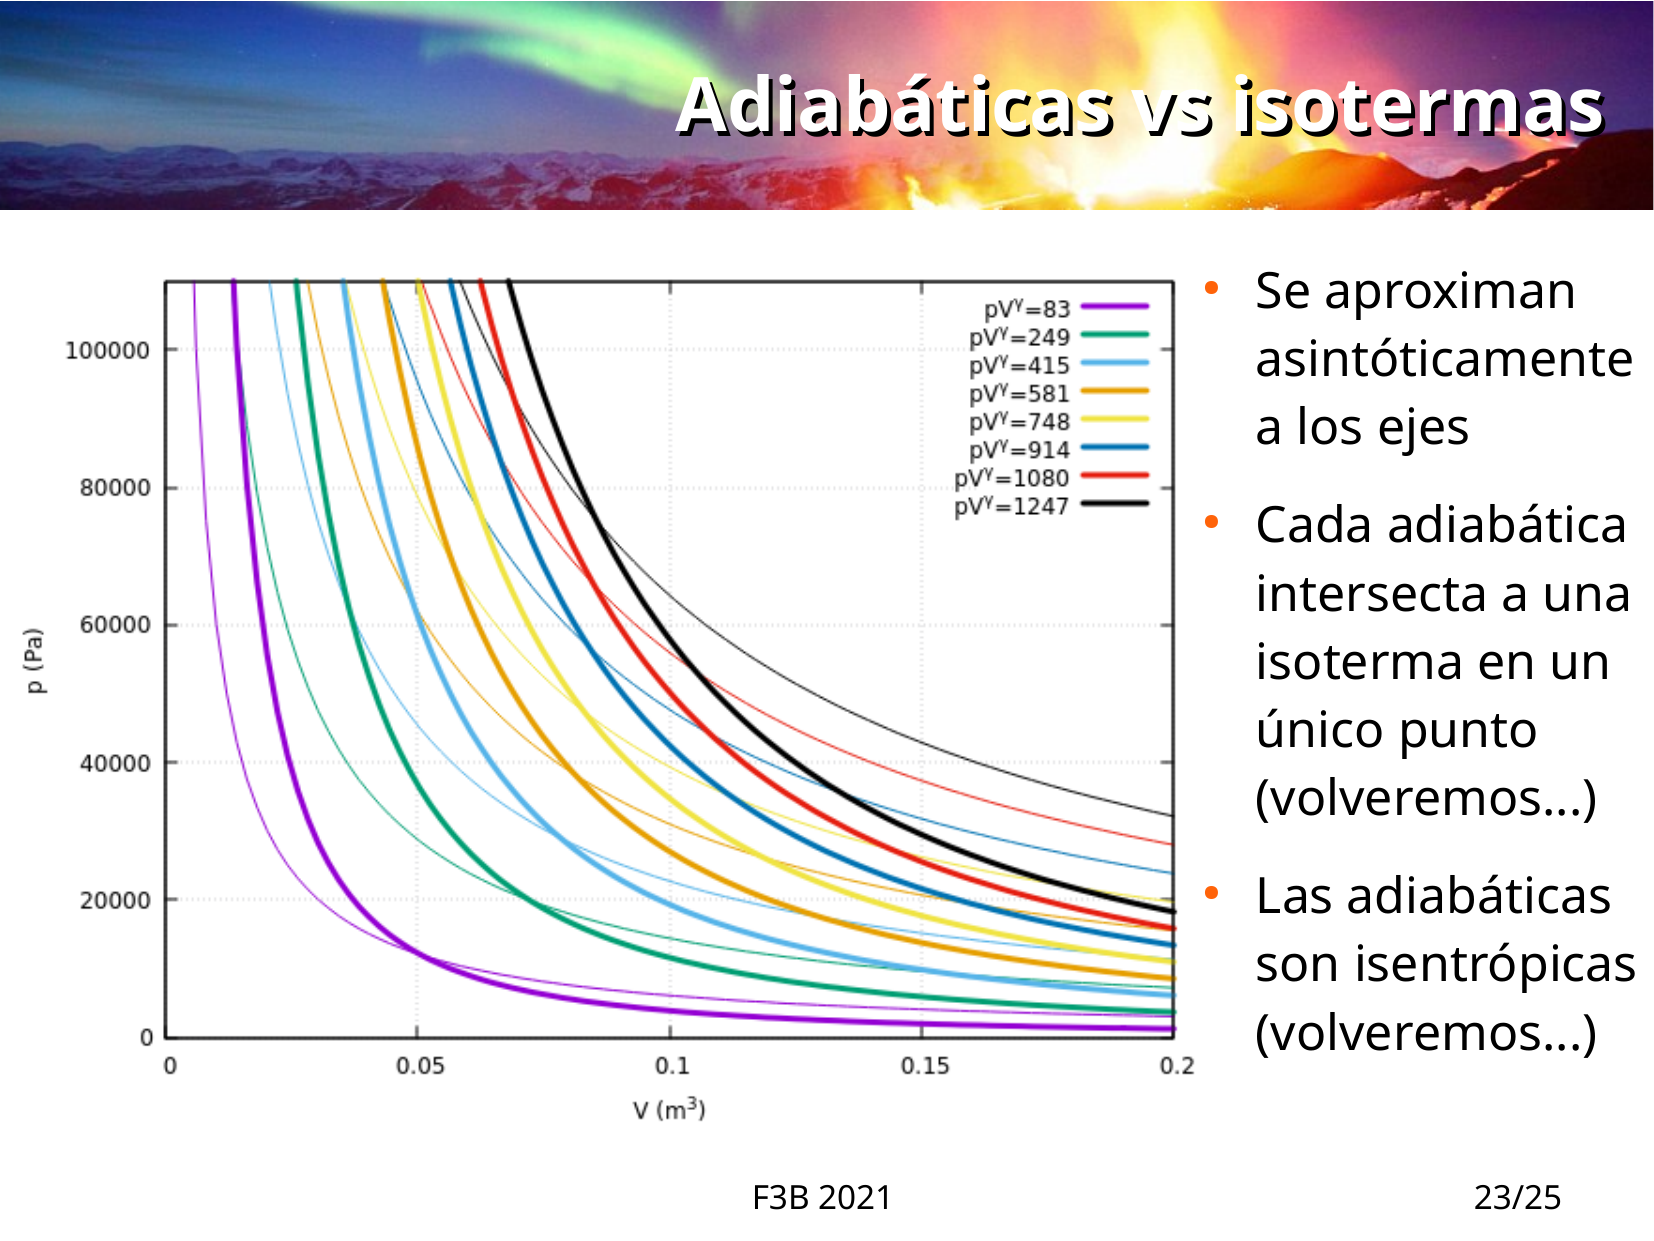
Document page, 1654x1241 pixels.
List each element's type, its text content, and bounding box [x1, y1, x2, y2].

title Adiabáticas vs isotermas [45, 15, 1606, 191]
picture [0, 1, 1654, 210]
picture [12, 254, 1213, 1156]
list Se aproximan asintóticamente a los ejes Cada adiabática intersecta a una isoterma en un único punto (volveremos...) Las adiabáticas son isentrópicas (volveremos...) [1185, 255, 1654, 1156]
